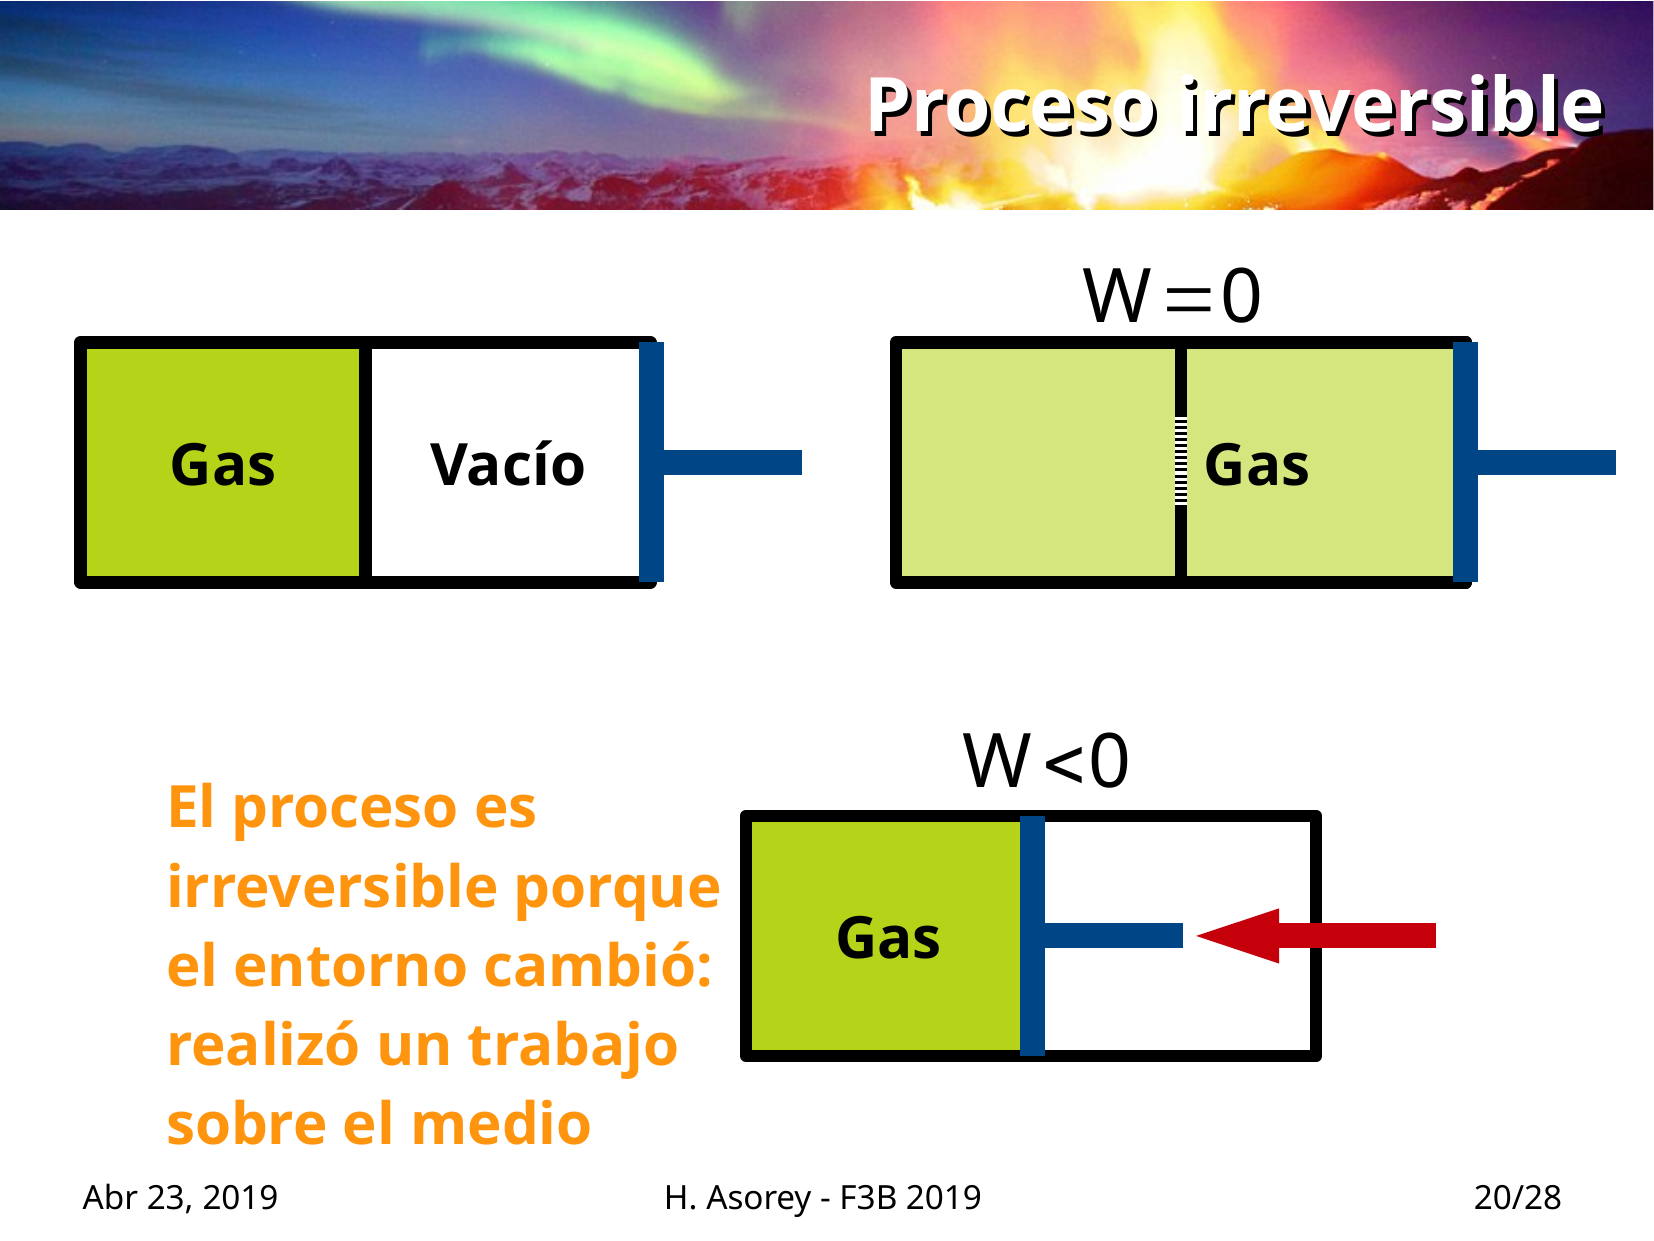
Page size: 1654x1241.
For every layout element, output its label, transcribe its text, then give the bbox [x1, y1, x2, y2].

text_box Gas [895, 342, 1175, 583]
text_box El proceso es irreversible porque el entorno cambió: realizó un trabajo sobre el medio [151, 758, 752, 1129]
text_box Gas [80, 342, 365, 583]
title Proceso irreversible [45, 15, 1606, 191]
text_box Vacío [365, 342, 651, 583]
text_box Gas [752, 815, 1025, 1056]
chart [1073, 250, 1281, 343]
chart [953, 715, 1149, 807]
text_box Gas [1187, 349, 1453, 576]
picture [0, 1, 1654, 210]
